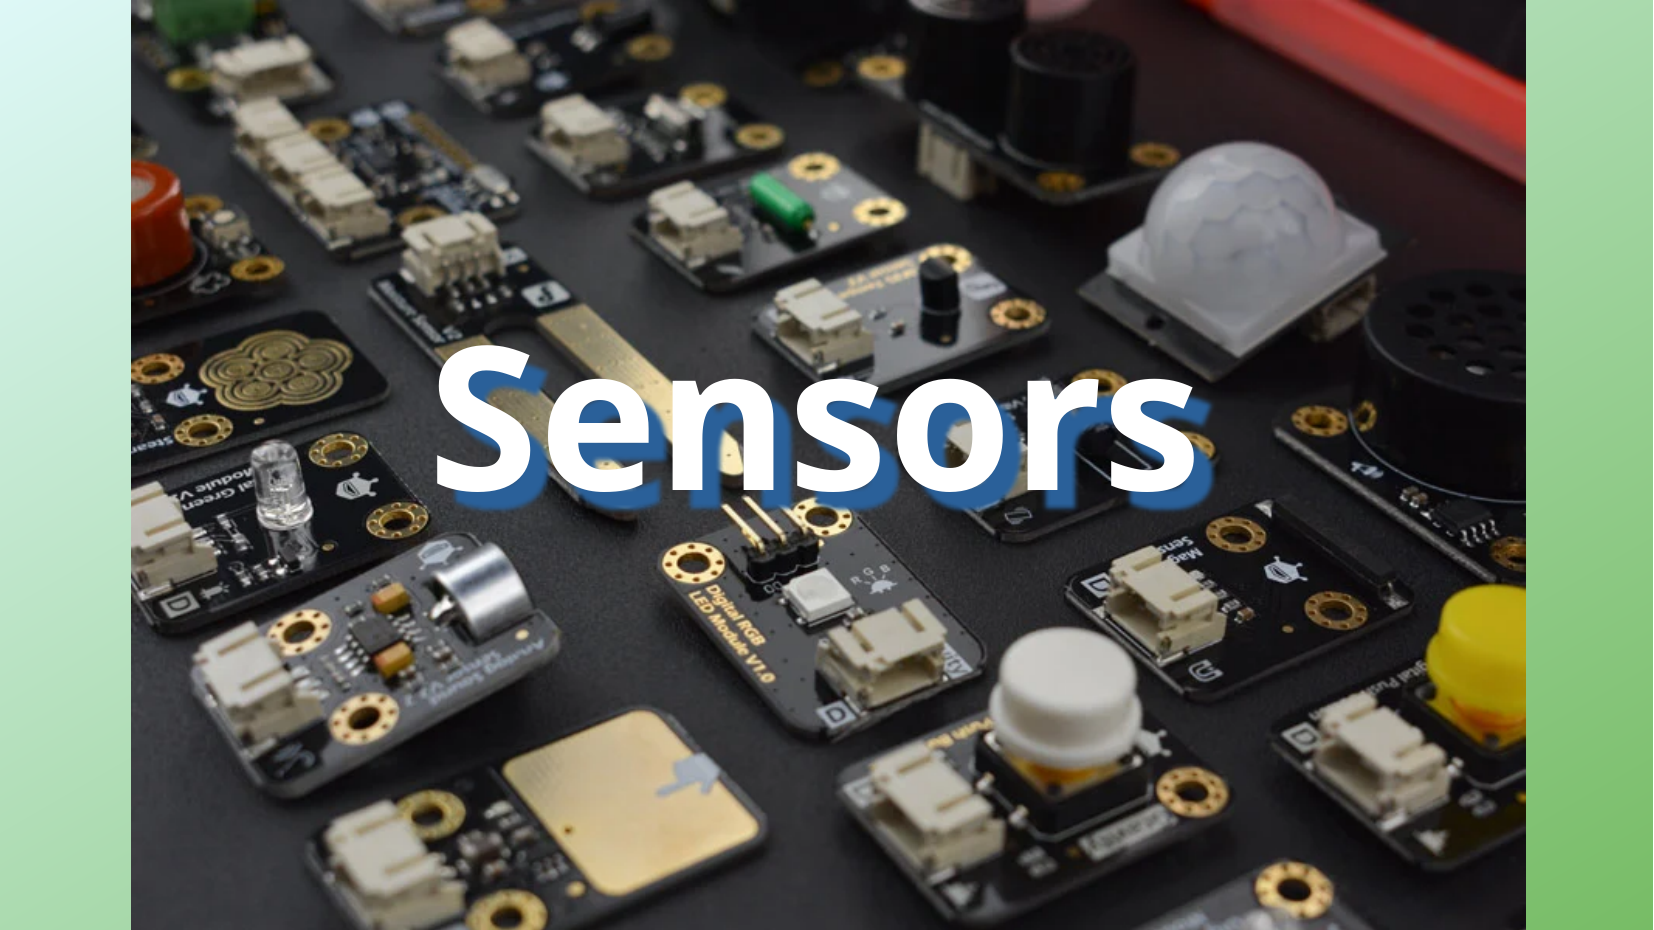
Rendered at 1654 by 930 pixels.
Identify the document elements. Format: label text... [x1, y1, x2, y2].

text_box Sensors [414, 269, 1217, 557]
picture [131, 0, 1526, 930]
